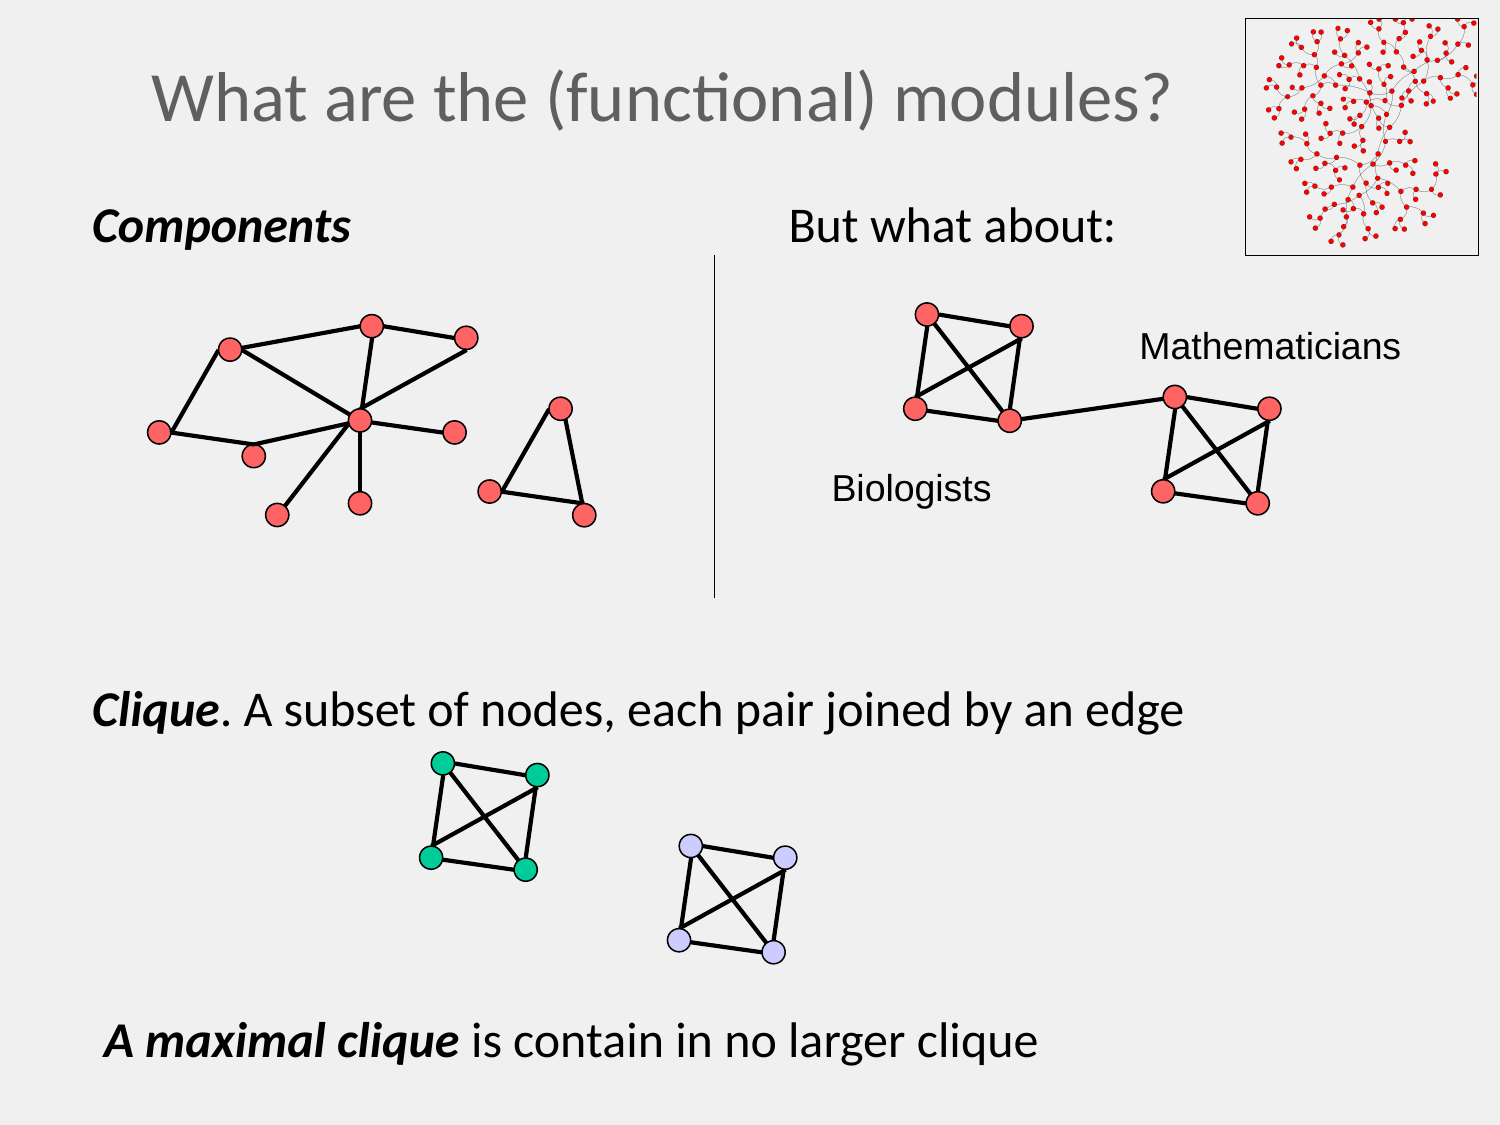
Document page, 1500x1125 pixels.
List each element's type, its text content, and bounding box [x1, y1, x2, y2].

text_box [915, 302, 939, 327]
text_box Mathematicians [1124, 314, 1417, 375]
text_box [548, 397, 573, 421]
text_box [572, 503, 596, 527]
text_box [478, 479, 501, 504]
text_box A maximal clique is contain in no larger clique [88, 987, 1459, 1094]
text_box [773, 846, 797, 870]
text_box [1163, 385, 1187, 409]
text_box But what about: [773, 184, 1132, 261]
text_box What are the (functional) modules? [0, 0, 1335, 187]
text_box [1246, 491, 1270, 515]
text_box [360, 314, 384, 338]
text_box [998, 409, 1022, 433]
text_box [679, 834, 703, 858]
text_box [667, 928, 691, 952]
text_box [903, 397, 927, 421]
text_box [218, 338, 242, 362]
text_box [348, 491, 372, 515]
text_box Components [76, 184, 691, 314]
text_box [348, 408, 372, 433]
text_box [761, 940, 786, 964]
picture [1246, 19, 1478, 255]
text_box [265, 503, 289, 527]
text_box [147, 420, 171, 445]
text_box [1257, 397, 1282, 421]
text_box Biologists [816, 456, 1007, 517]
text_box [1151, 479, 1175, 503]
text_box Clique. A subset of nodes, each pair joined by an edge [76, 657, 1447, 763]
text_box [1009, 314, 1034, 338]
text_box [454, 326, 478, 350]
text_box [442, 420, 467, 445]
text_box [242, 446, 266, 468]
